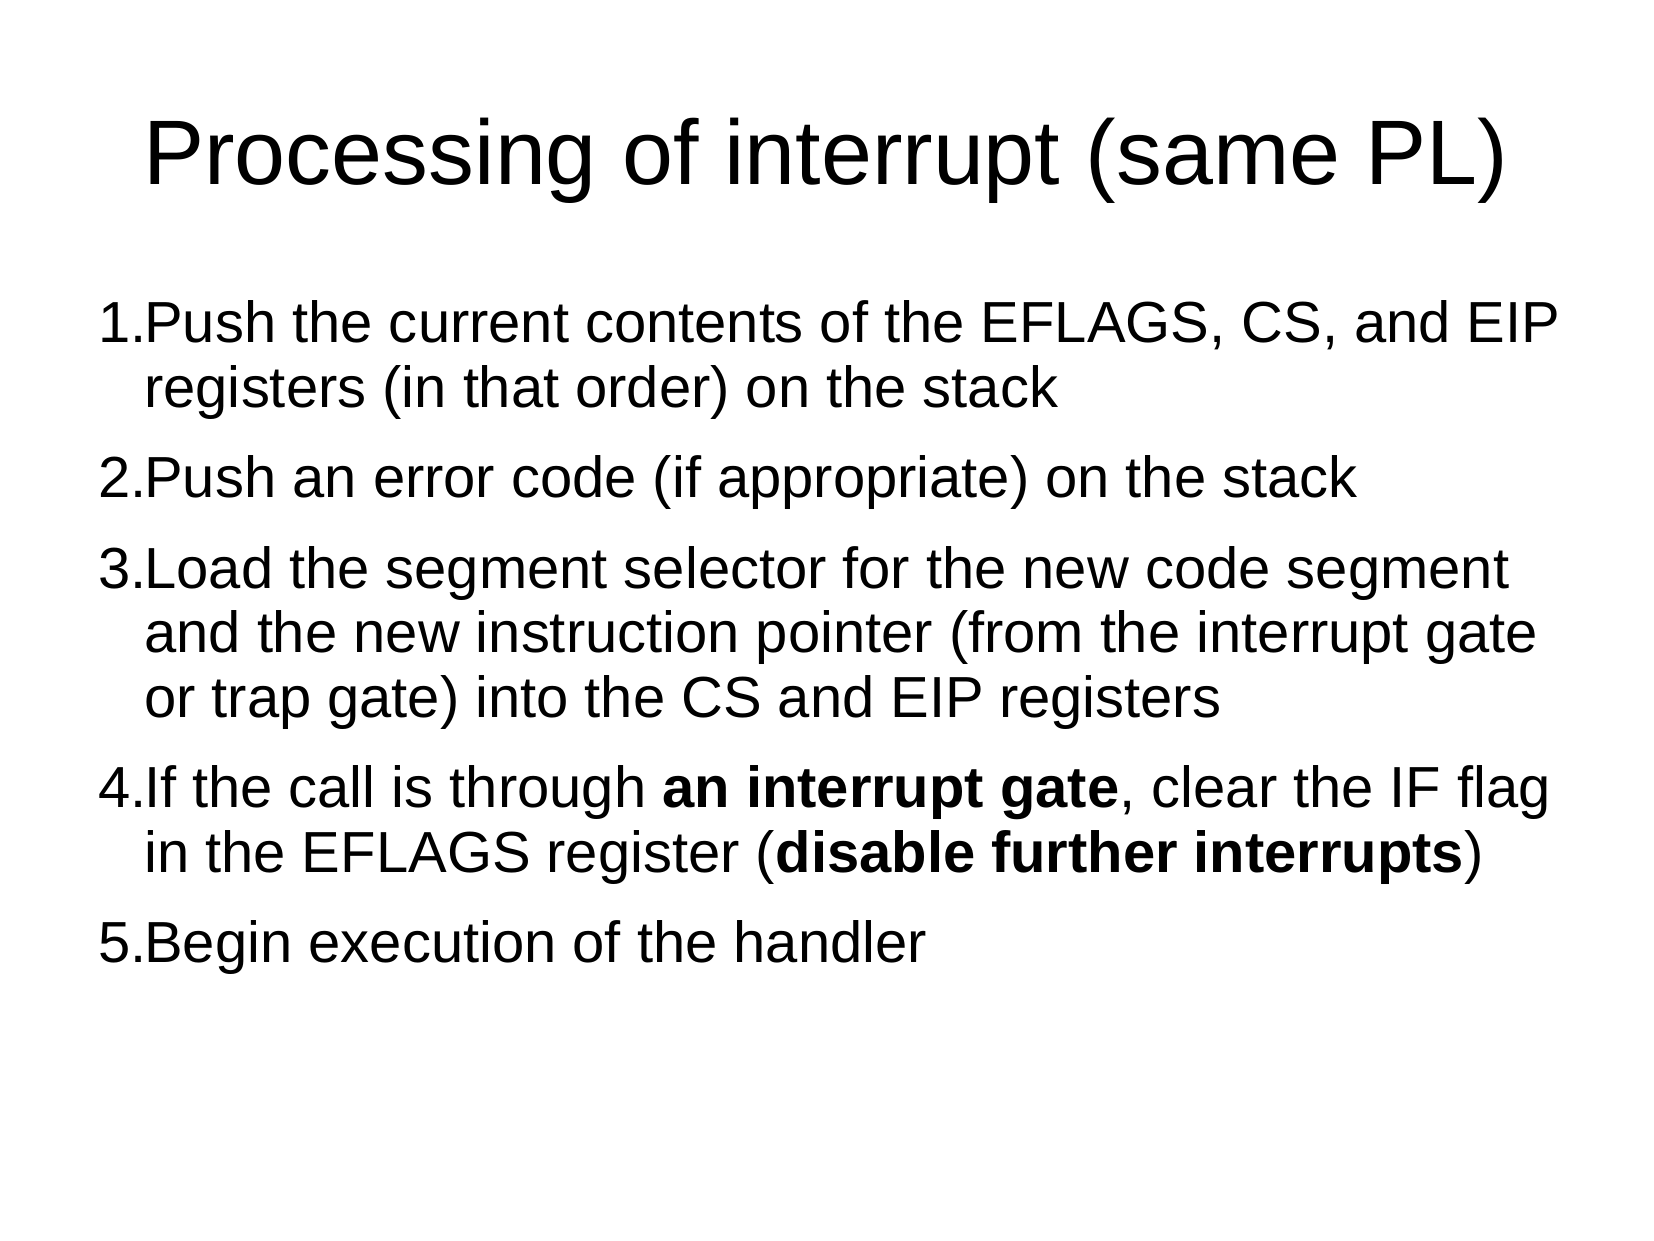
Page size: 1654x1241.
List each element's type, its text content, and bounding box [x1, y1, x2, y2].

list Push the current contents of the EFLAGS, CS, and EIP registers (in that order) on the stack Push an error code (if appropriate) on the stack Load the segment selector for the new code segment and the new instruction pointer (from the interrupt gate or trap gate) into the CS and EIP registers If the call is through an interrupt gate, clear the IF flag in the EFLAGS register (disable further interrupts) Begin execution of the handler [82, 290, 1571, 1010]
title Processing of interrupt (same PL) [82, 49, 1571, 257]
